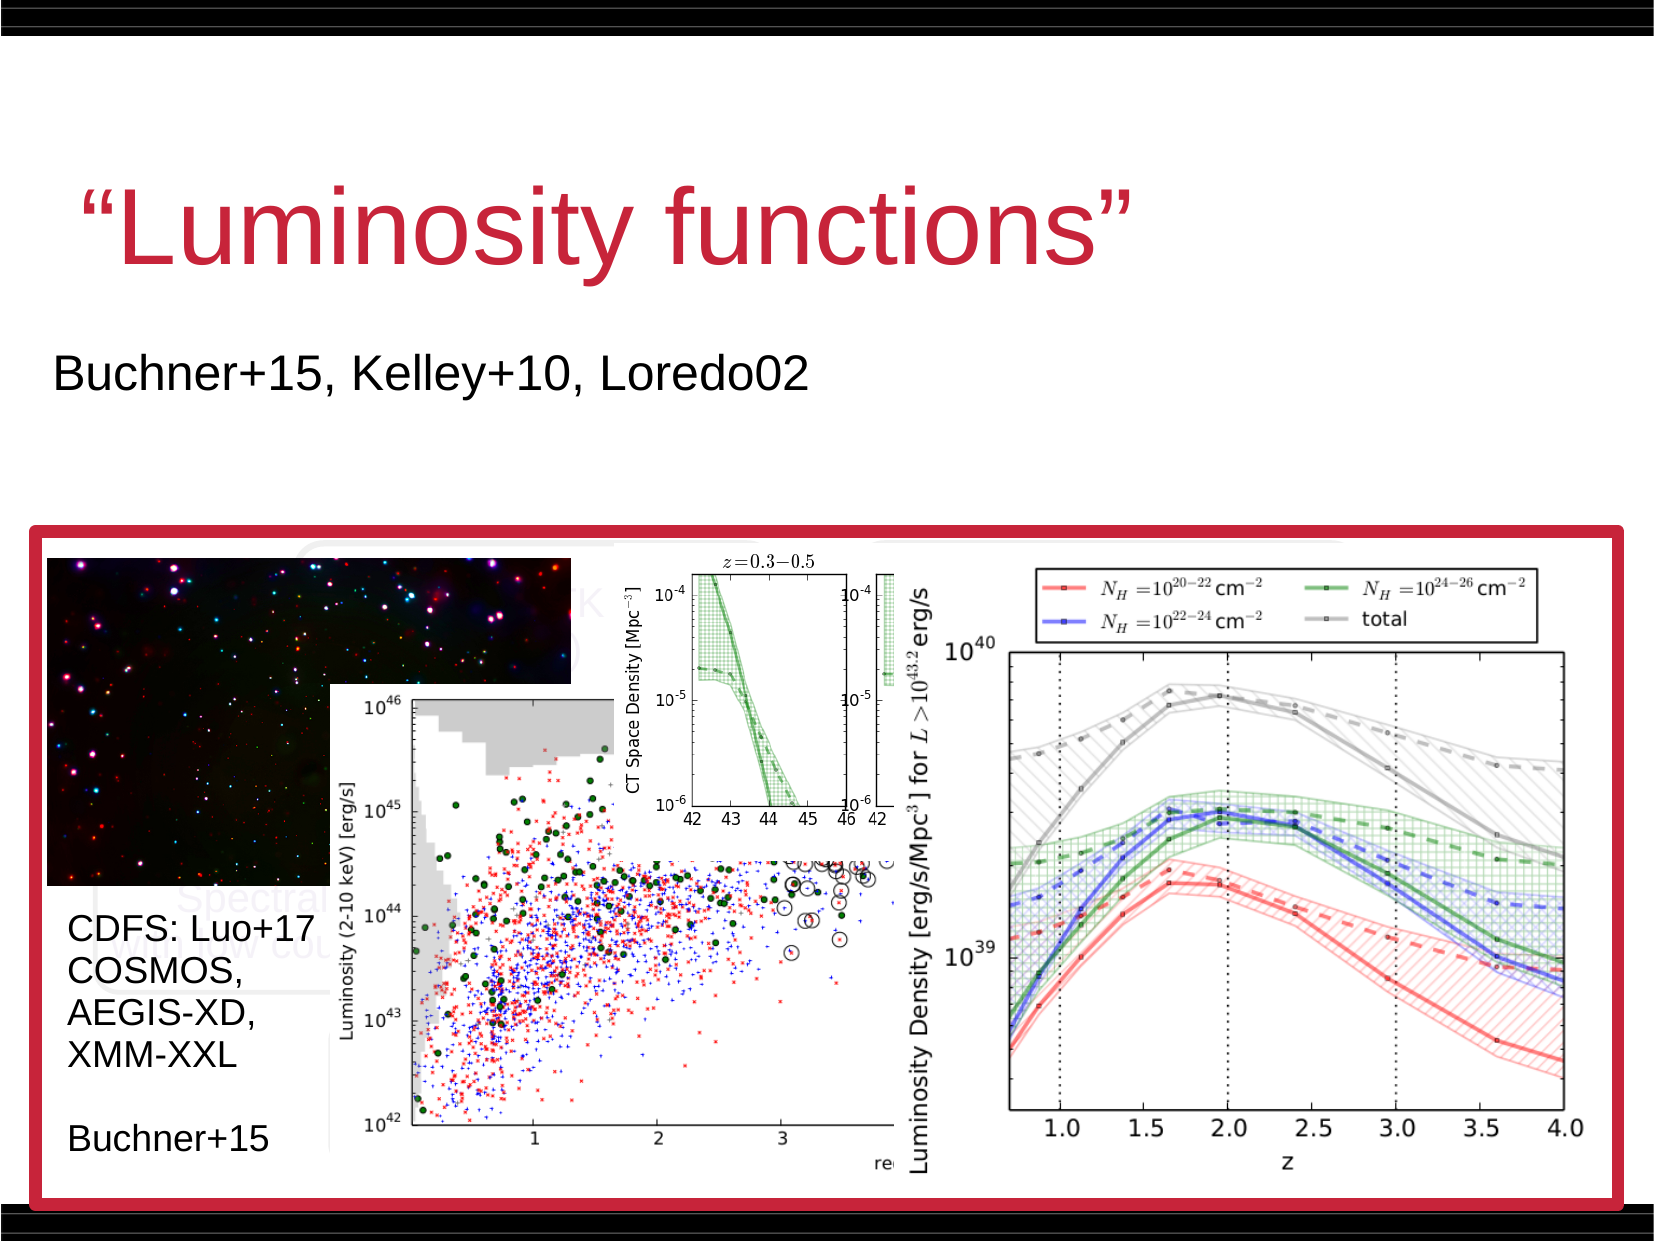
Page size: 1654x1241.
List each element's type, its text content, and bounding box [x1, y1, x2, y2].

picture [47, 543, 1605, 1198]
title “Luminosity functions” [80, 123, 1570, 331]
picture [1, 1204, 1654, 1241]
text_box Buchner+15, Kelley+10, Loredo02 [37, 337, 1388, 409]
picture [1, 0, 1654, 36]
text_box CDFS: Luo+17 COSMOS, AEGIS-XD, XMM-XXL Buchner+15 [52, 899, 330, 1167]
text_box [35, 531, 1619, 1205]
